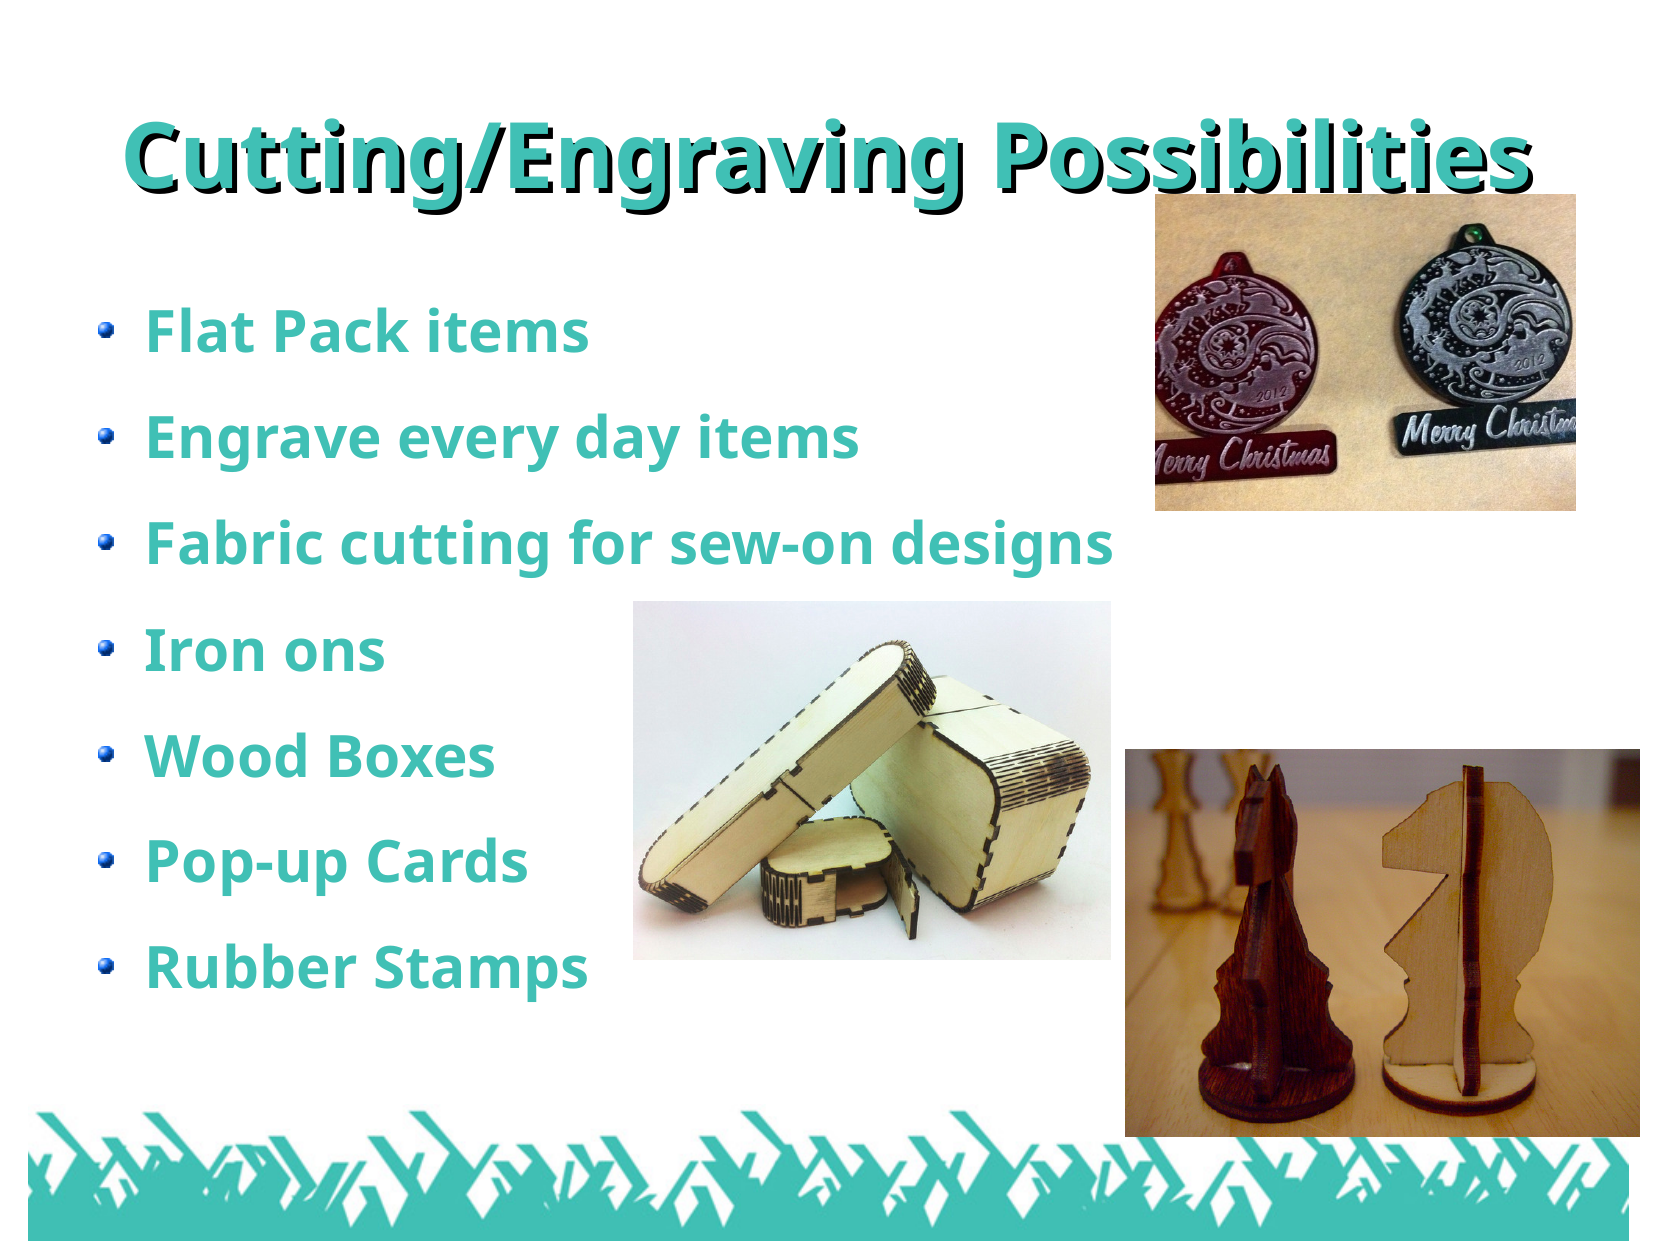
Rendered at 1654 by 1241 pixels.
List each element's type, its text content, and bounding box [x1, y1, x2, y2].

picture [633, 601, 1111, 961]
title Cutting/Engraving Possibilities [82, 49, 1571, 257]
picture [1155, 194, 1576, 511]
list Flat Pack items Engrave every day items Fabric cutting for sew-on designs Iron ons Wood Boxes Pop-up Cards Rubber Stamps [82, 290, 1571, 1010]
picture [28, 749, 1640, 1241]
